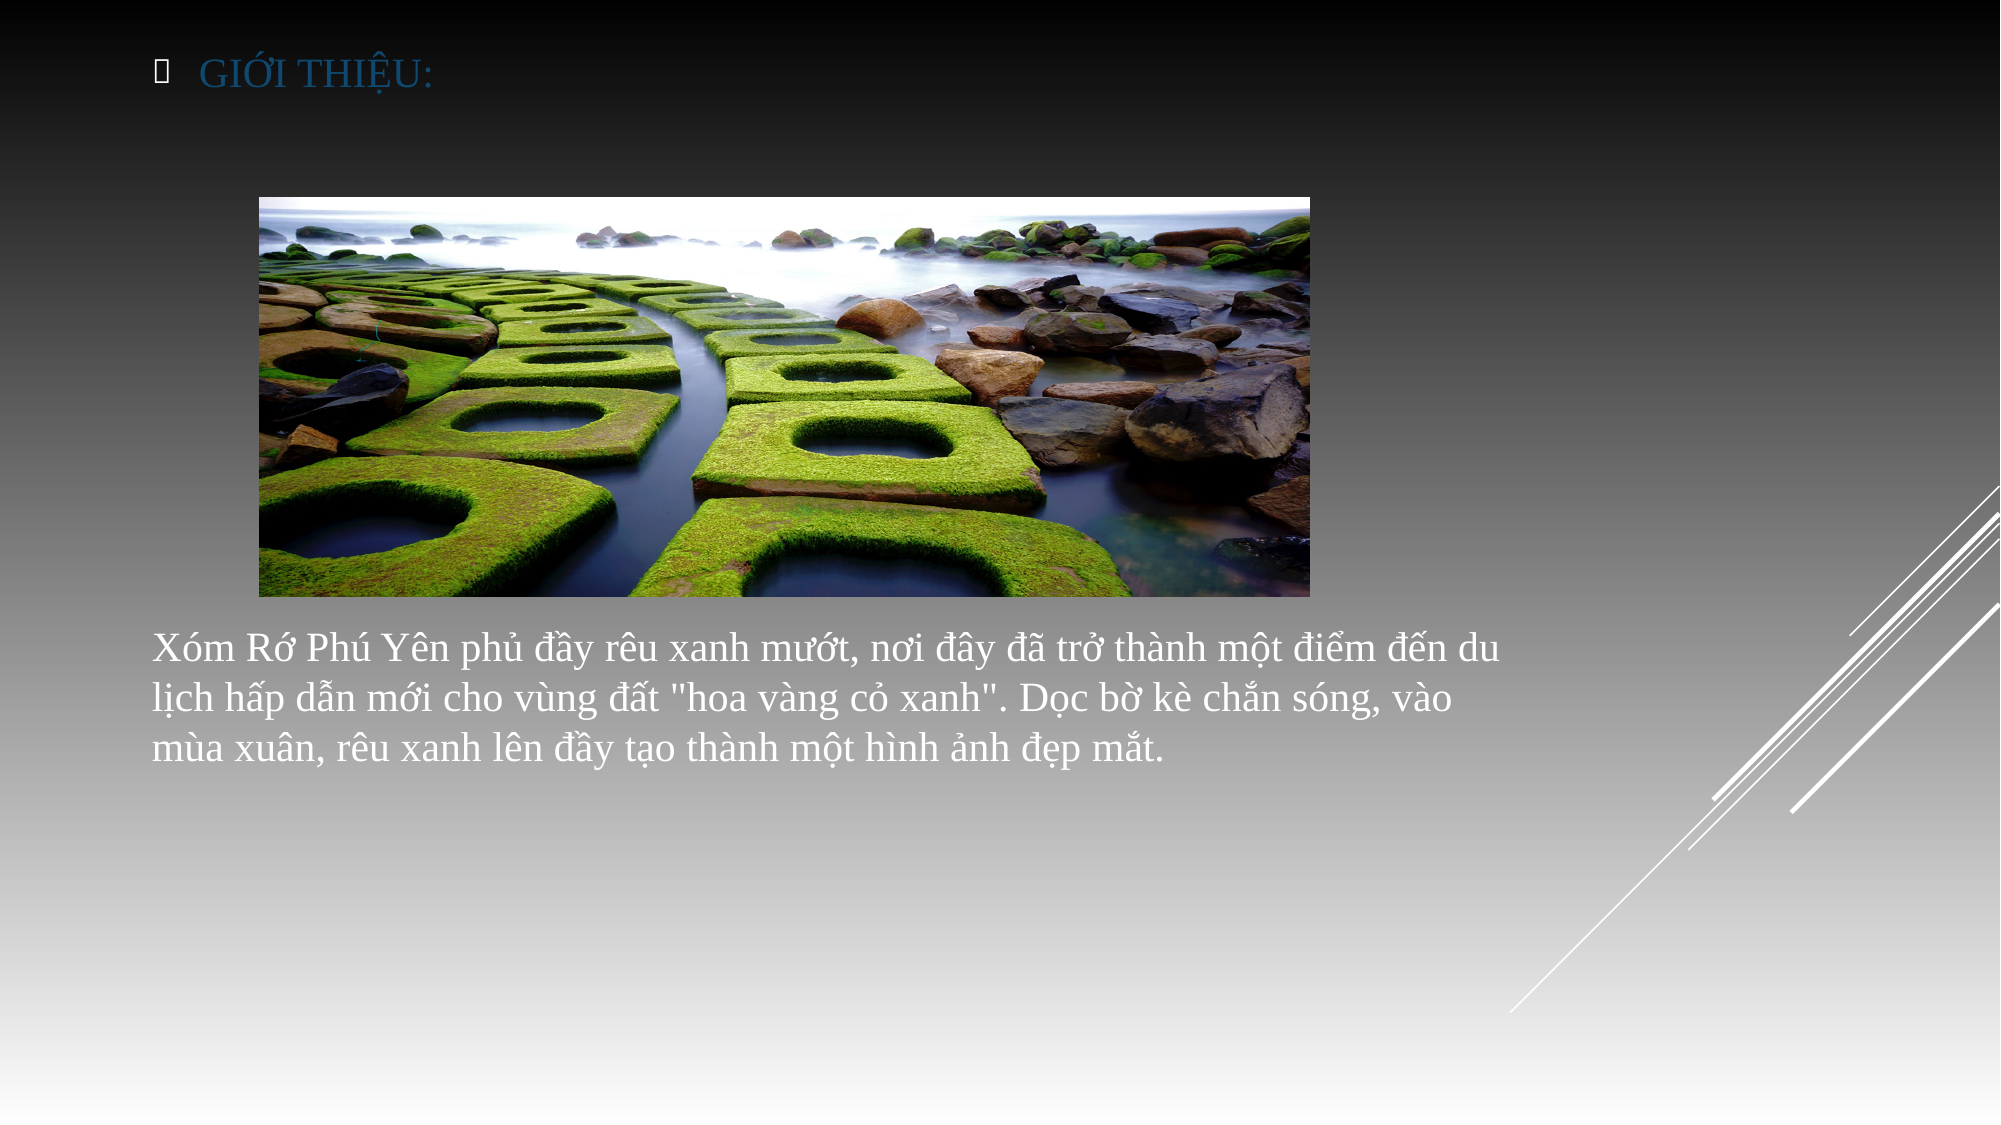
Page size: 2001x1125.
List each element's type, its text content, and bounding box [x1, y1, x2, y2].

picture [259, 197, 1310, 597]
title Xóm Rớ Phú Yên phủ đầy rêu xanh mướt, nơi đây đã trở thành một điểm đến du lịch hấp dẫn mới cho vùng đất "hoa vàng cỏ xanh". Dọc bờ kè chắn sóng, vào mùa xuân, rêu xanh lên đầy tạo thành một hình ảnh đẹp mắt. [137, 612, 1538, 899]
list GIỚI THIỆU: [137, 38, 1820, 198]
